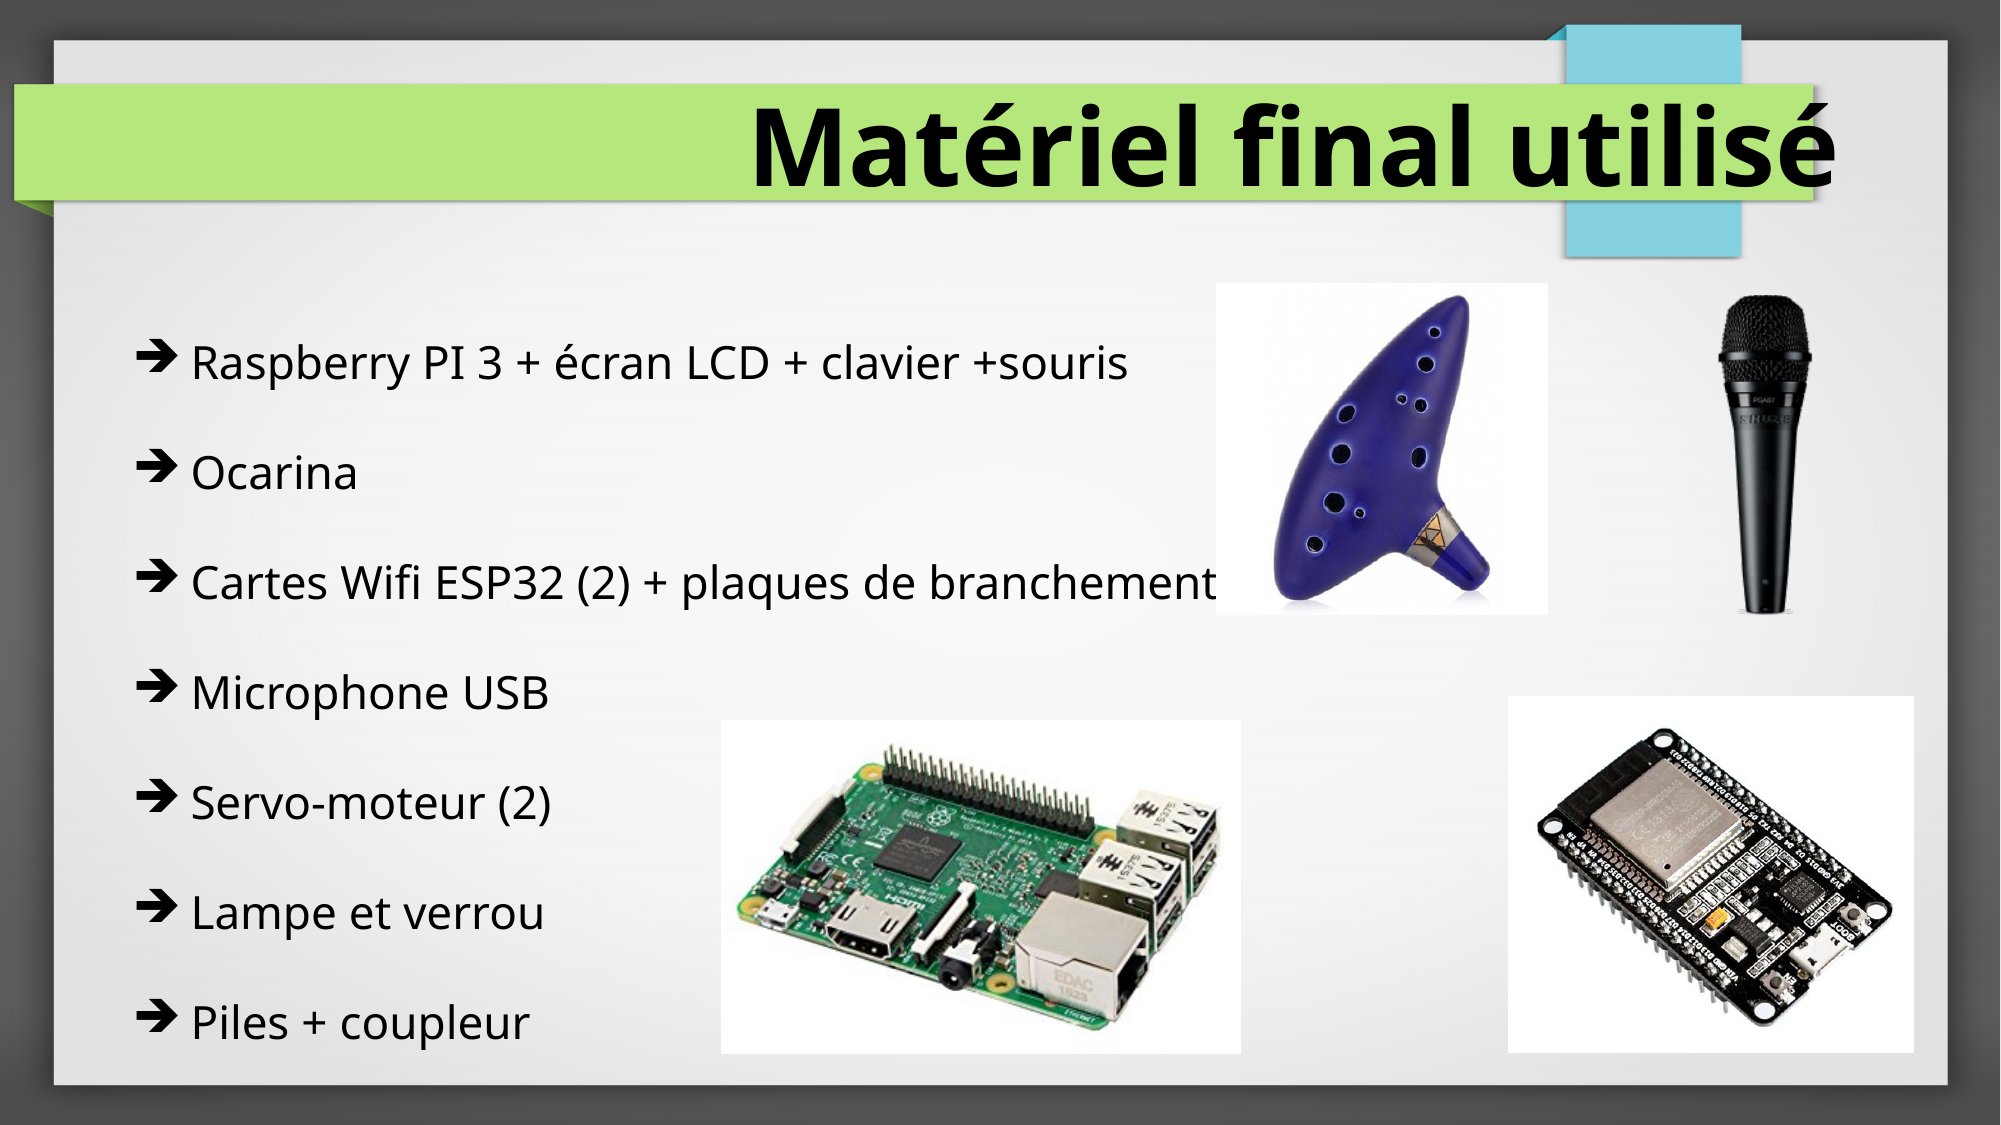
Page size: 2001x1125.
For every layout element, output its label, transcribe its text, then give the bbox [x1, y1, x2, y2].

picture [0, 0, 2001, 1125]
text_box Matériel final utilisé [732, 70, 1228, 216]
text_box Raspberry PI 3 + écran LCD + clavier +souris Ocarina Cartes Wifi ESP32 (2) + plaques de branchement Microphone USB Servo-moteur (2) Lampe et verrou Piles + coupleur [47, 271, 1489, 993]
